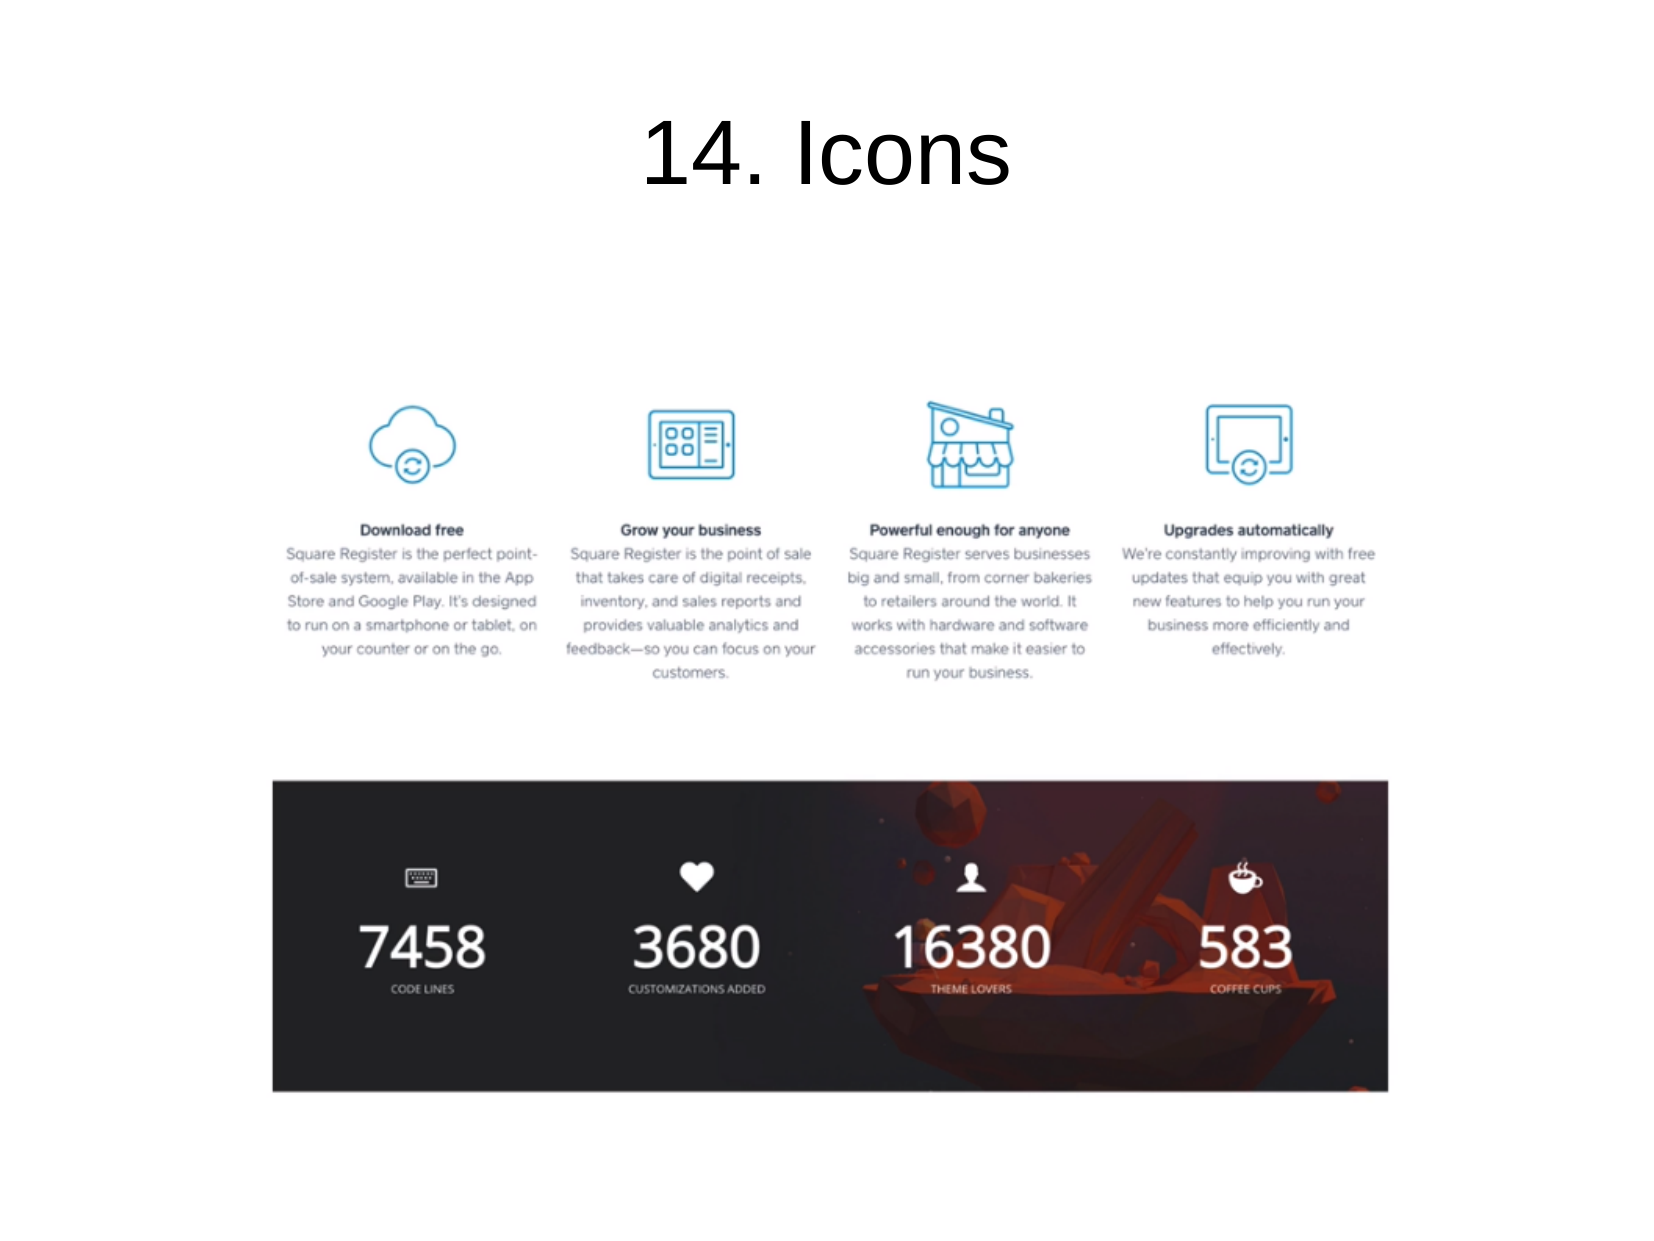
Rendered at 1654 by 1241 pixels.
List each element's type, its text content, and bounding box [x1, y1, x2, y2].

title 14. Icons [82, 49, 1571, 257]
picture [237, 323, 1415, 1121]
